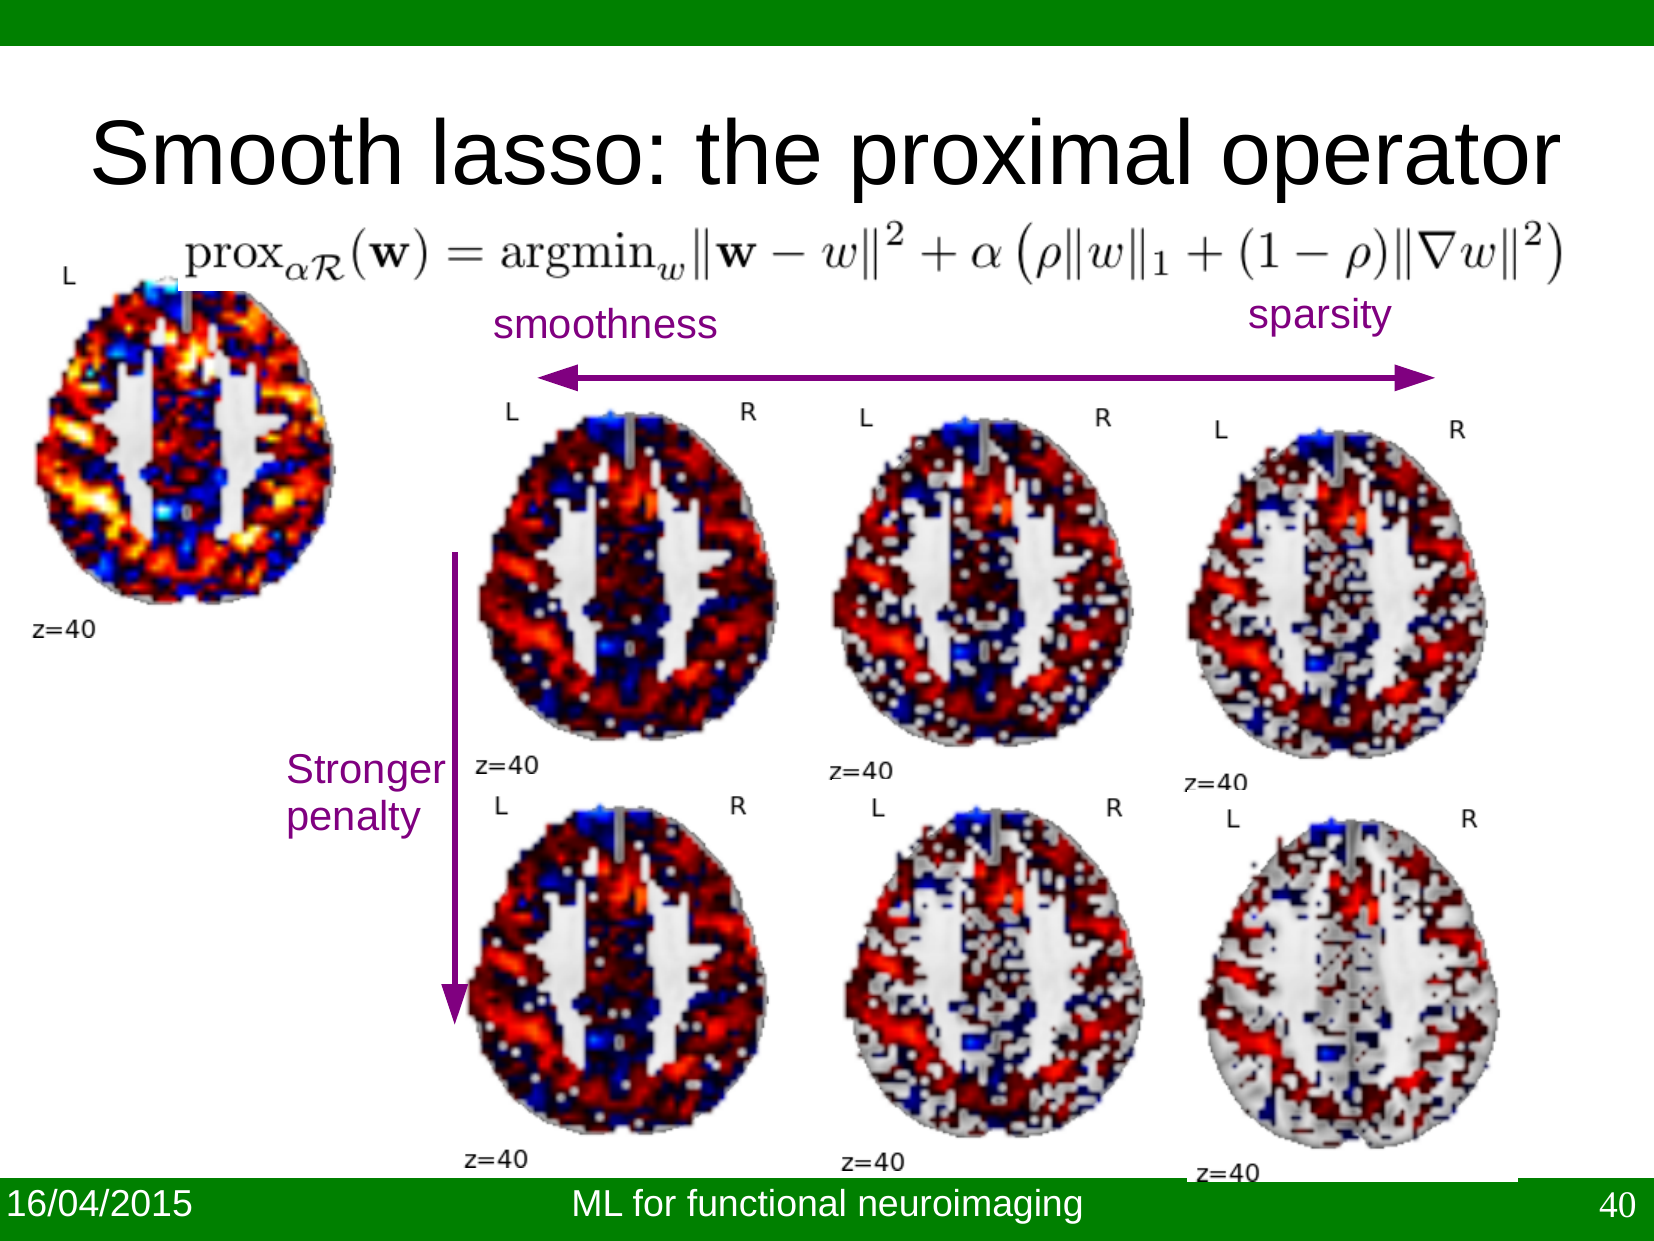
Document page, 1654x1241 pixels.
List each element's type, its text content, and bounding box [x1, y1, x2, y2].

picture [820, 389, 1163, 1171]
picture [1175, 401, 1518, 1182]
picture [23, 212, 1566, 638]
text_box Stronger penalty [271, 738, 473, 848]
text_box sparsity [1234, 291, 1436, 346]
title Smooth lasso: the proximal operator [82, 49, 1571, 257]
picture [455, 777, 787, 1168]
picture [466, 383, 797, 775]
text_box smoothness [478, 293, 739, 355]
